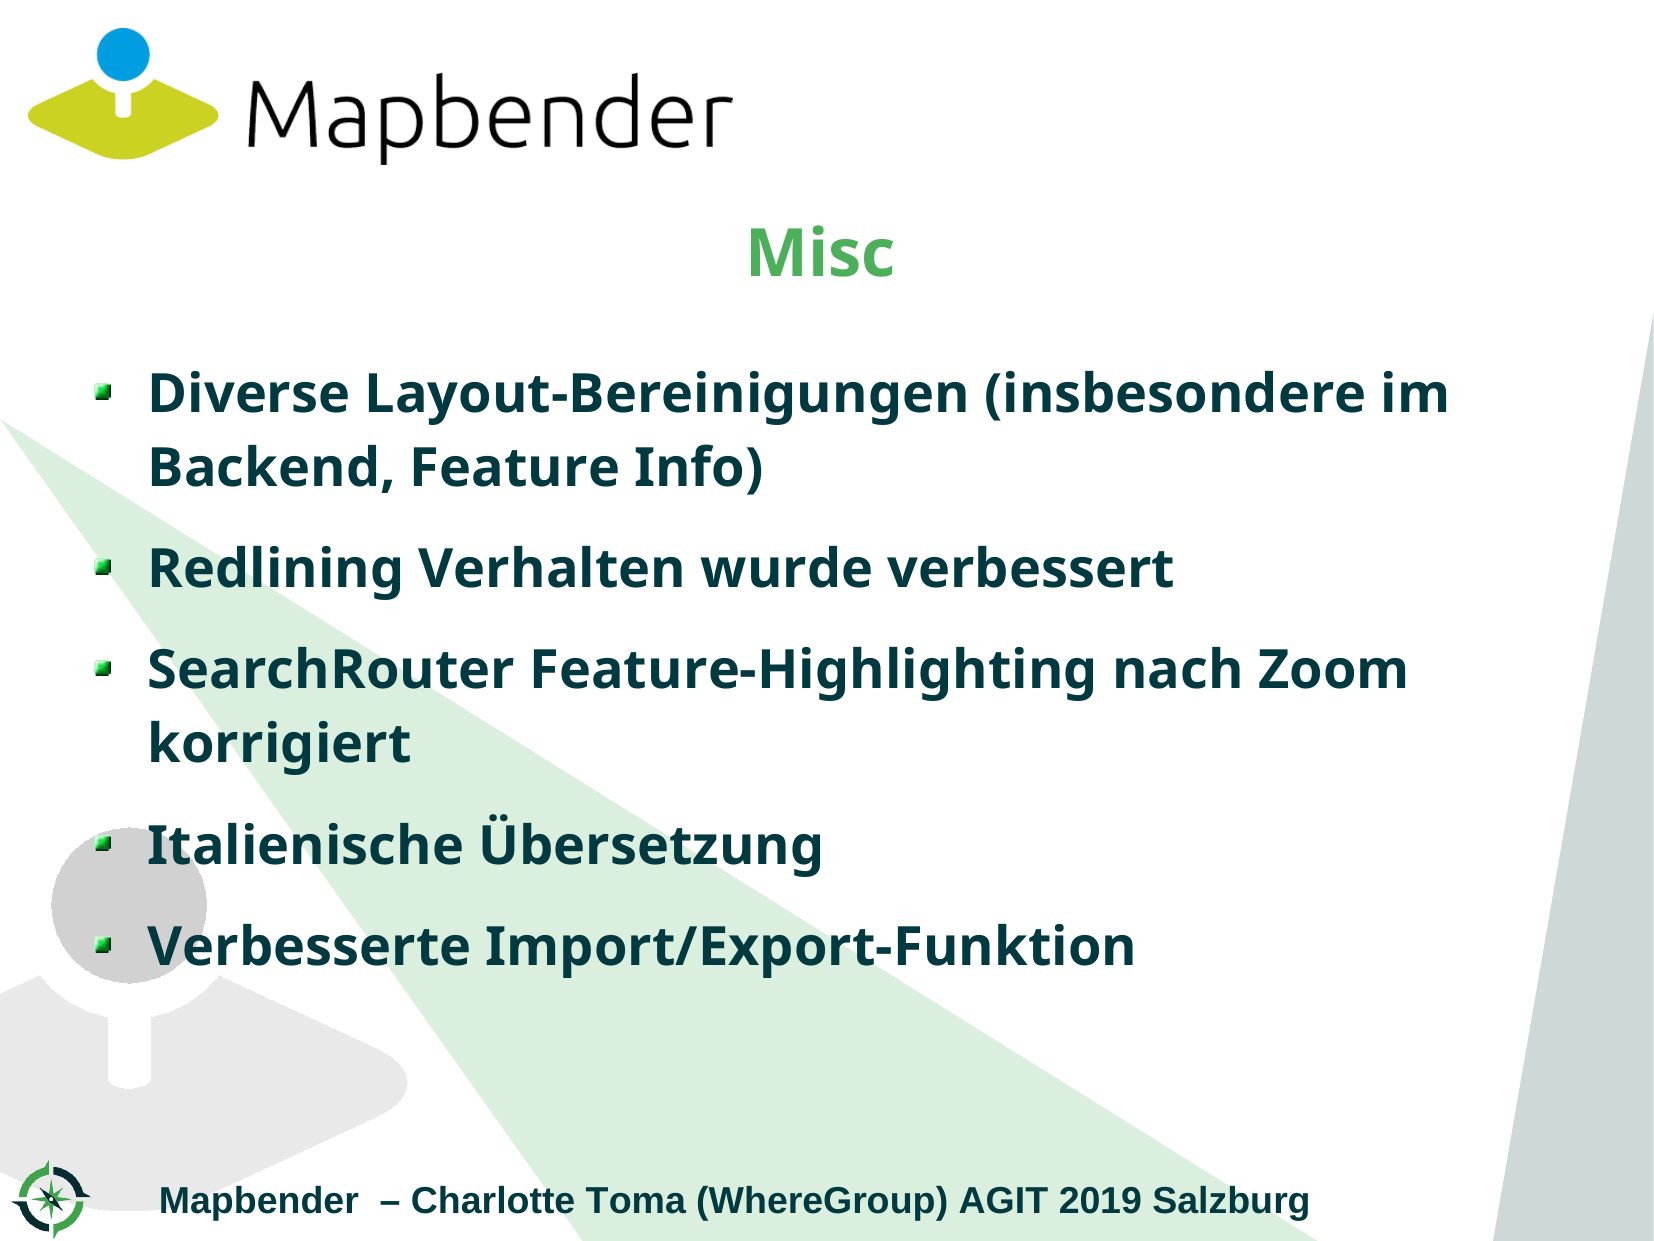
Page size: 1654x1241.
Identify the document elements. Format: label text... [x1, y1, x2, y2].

title Misc [76, 177, 1565, 325]
list Diverse Layout-Bereinigungen (insbesondere im Backend, Feature Info) Redlining Verhalten wurde verbessert SearchRouter Feature-Highlighting nach Zoom korrigiert Italienische Übersetzung Verbesserte Import/Export-Funktion [76, 354, 1599, 1173]
picture [28, 28, 733, 165]
picture [10, 1158, 92, 1240]
